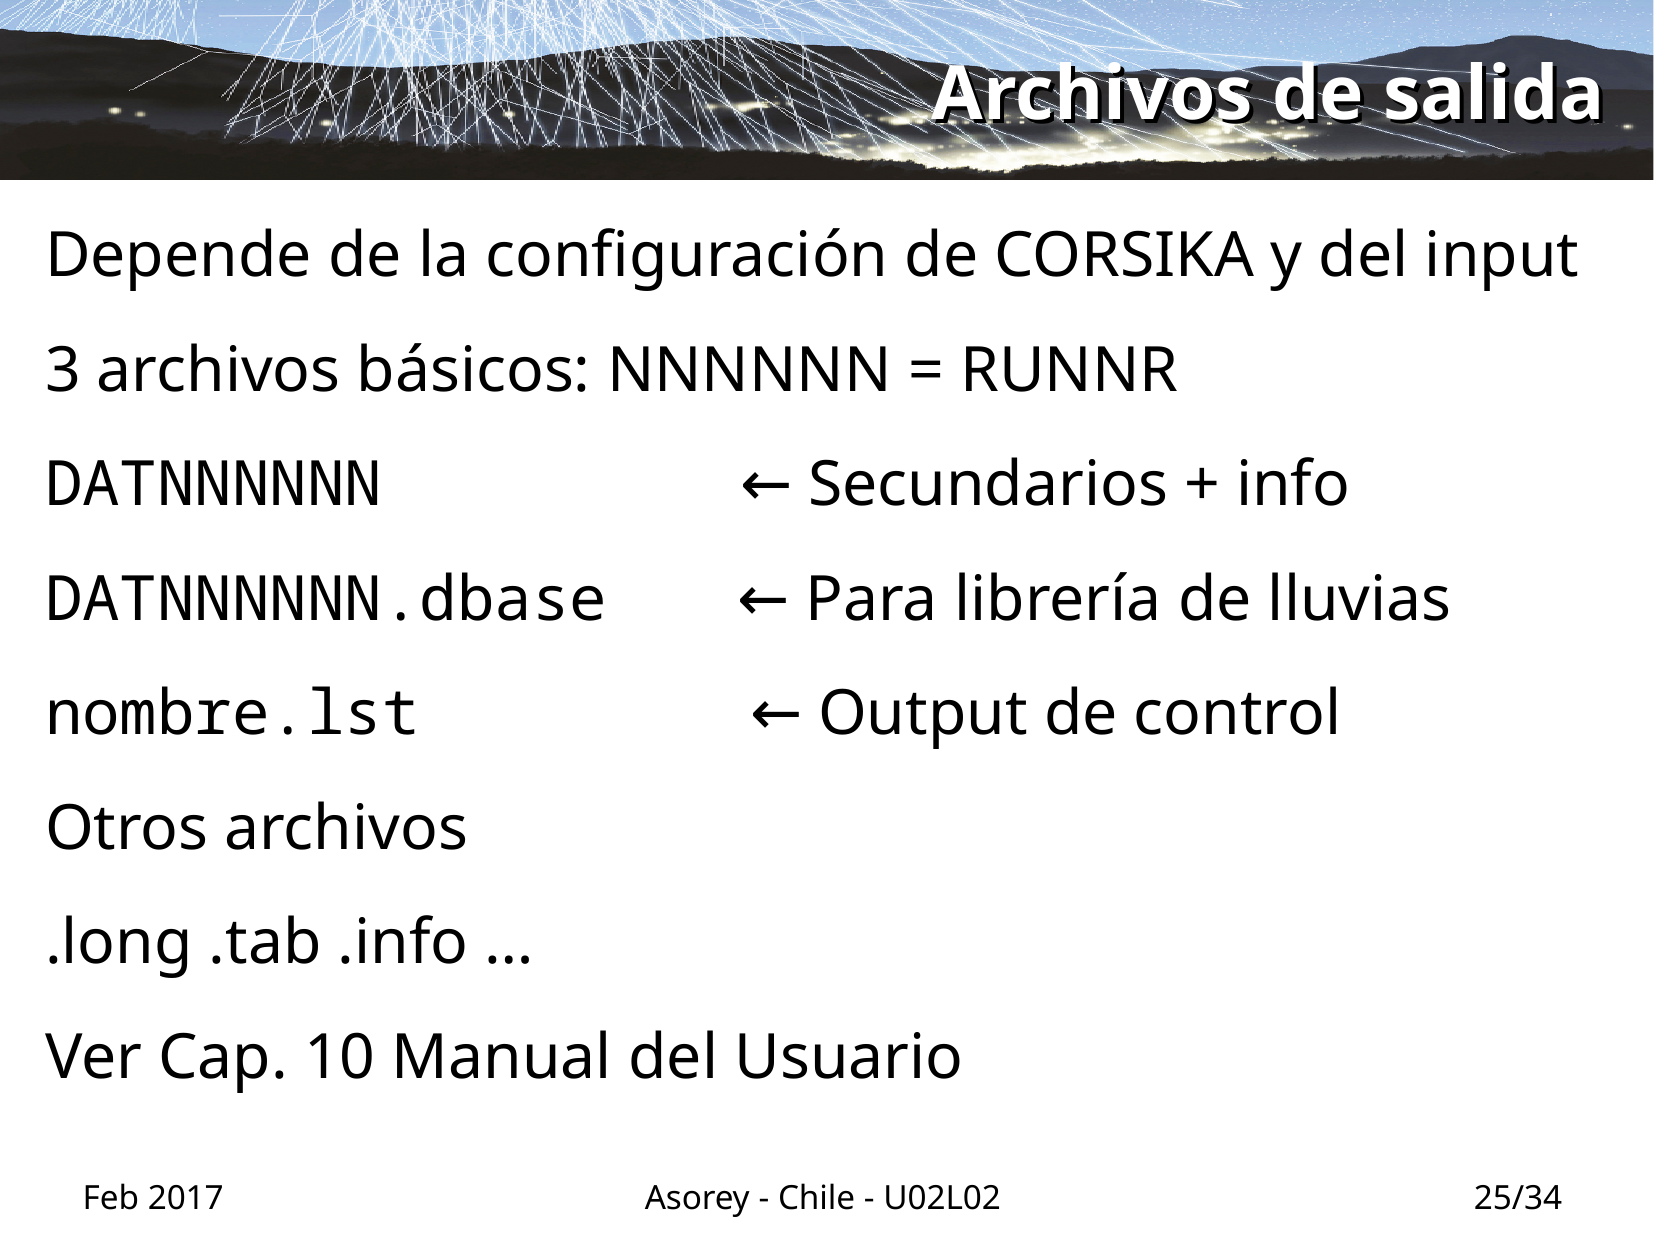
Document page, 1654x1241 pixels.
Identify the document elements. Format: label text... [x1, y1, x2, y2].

picture [0, 0, 1654, 180]
title Archivos de salida [45, 15, 1606, 166]
list Depende de la configuración de CORSIKA y del input 3 archivos básicos: NNNNNN = RUNNR DATNNNNNN ← Secundarios + info DATNNNNNN.dbase ← Para librería de lluvias nombre.lst ← Output de control Otros archivos .long .tab .info … Ver Cap. 10 Manual del Usuario [45, 210, 1606, 1156]
